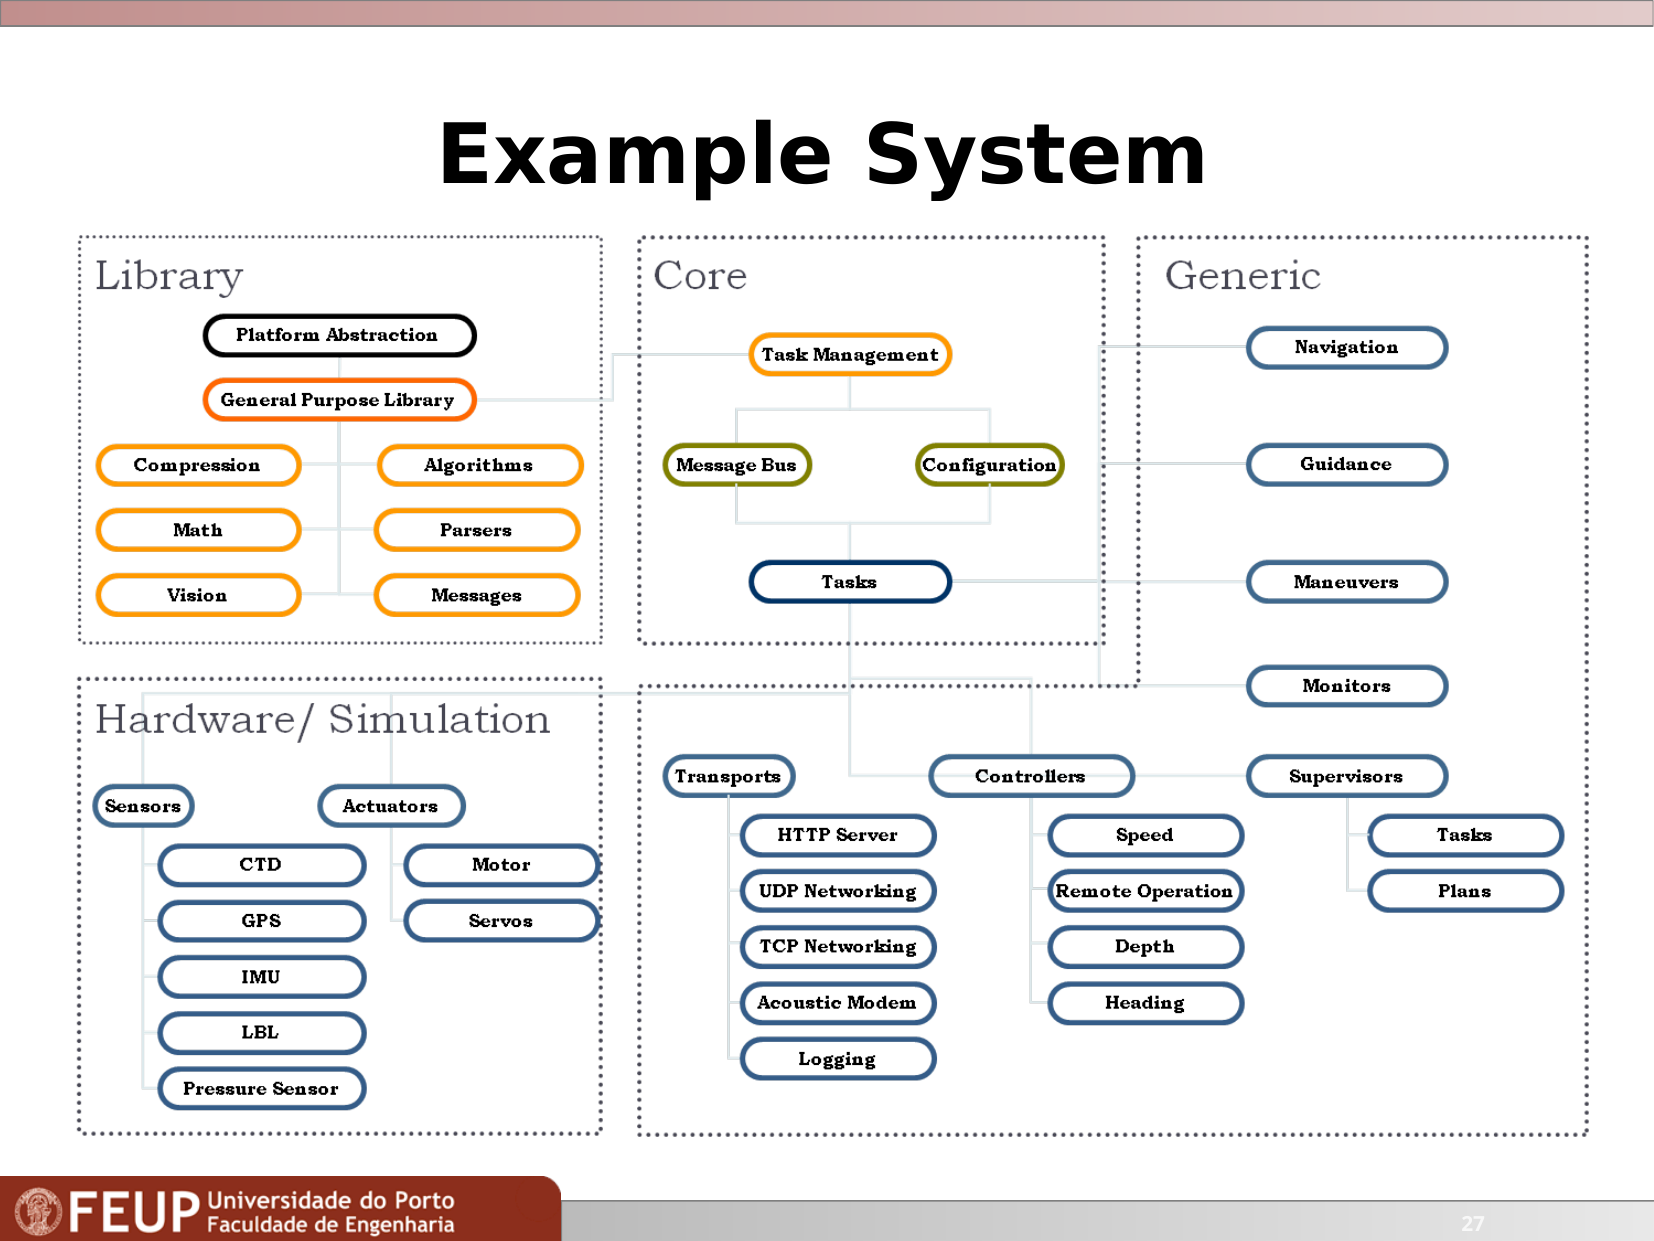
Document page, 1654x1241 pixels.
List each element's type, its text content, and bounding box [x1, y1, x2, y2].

picture [0, 1176, 561, 1241]
picture [68, 234, 1590, 1138]
title Example System [64, 70, 1582, 239]
